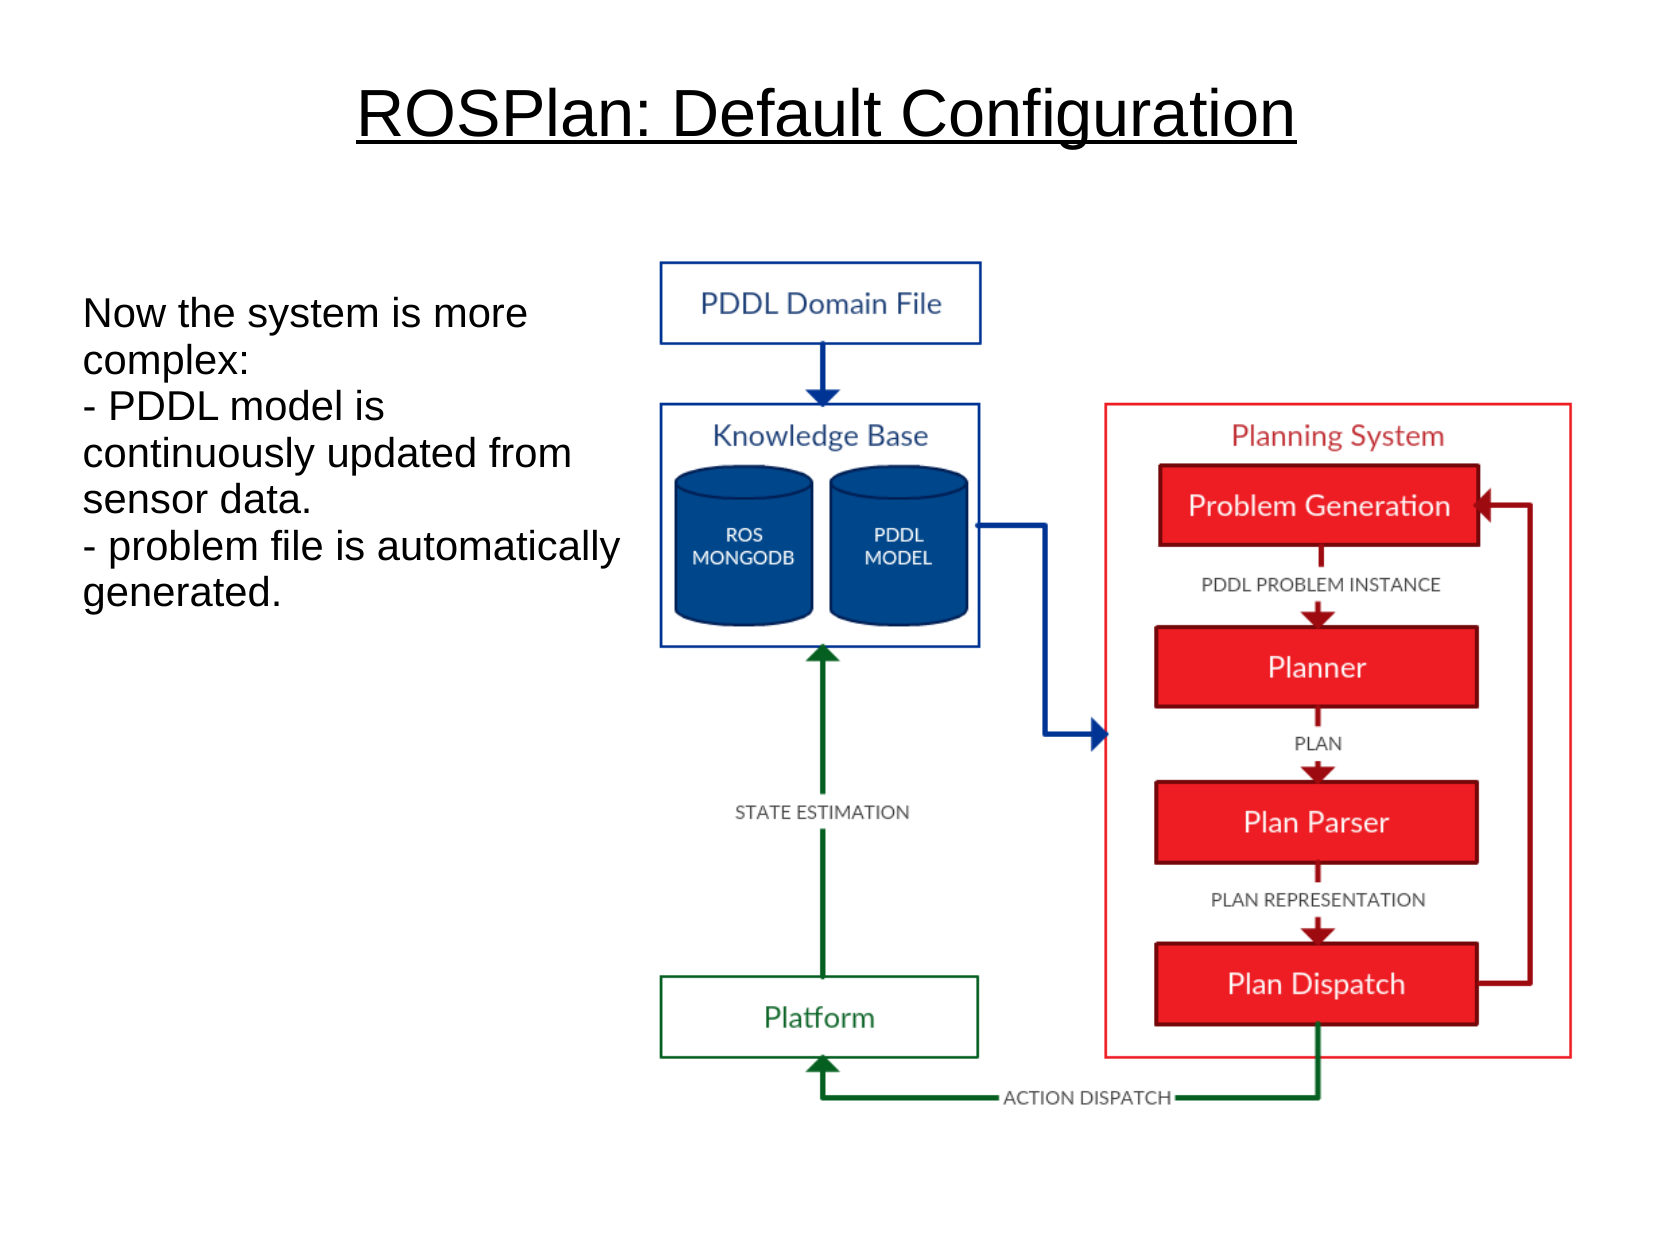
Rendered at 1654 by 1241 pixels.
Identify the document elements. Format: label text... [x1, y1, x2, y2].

subtitle Now the system is more complex: - PDDL model is continuously updated from sensor data. - problem file is automatically generated. [82, 290, 626, 1010]
picture [637, 240, 1595, 1133]
title ROSPlan: Default Configuration [82, 49, 1571, 178]
